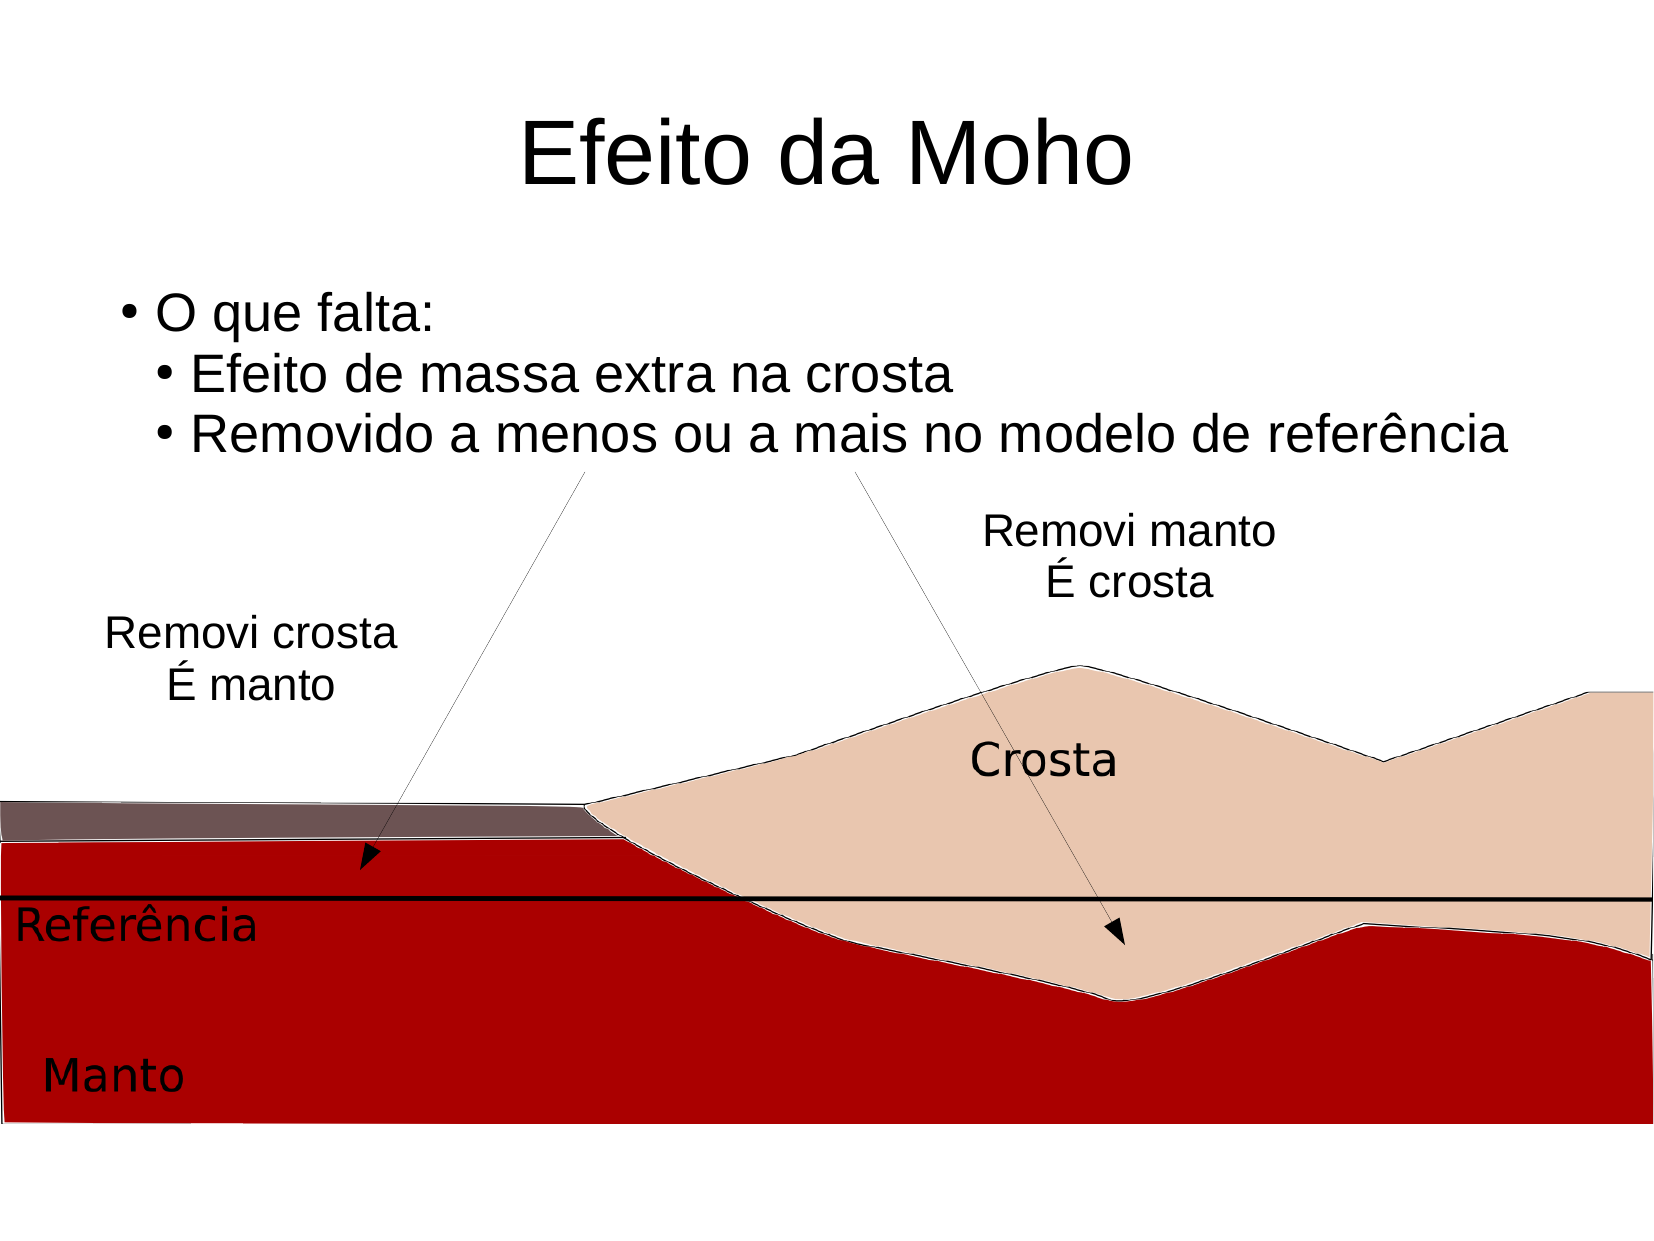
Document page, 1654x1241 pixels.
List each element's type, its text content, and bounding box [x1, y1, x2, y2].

picture [0, 652, 1654, 1124]
text_box O que falta: Efeito de massa extra na crosta Removido a menos ou a mais no modelo de referência [105, 275, 1576, 472]
text_box Removi crosta É manto [90, 600, 413, 718]
text_box Removi manto É crosta [967, 497, 1293, 616]
title Efeito da Moho [82, 49, 1571, 257]
